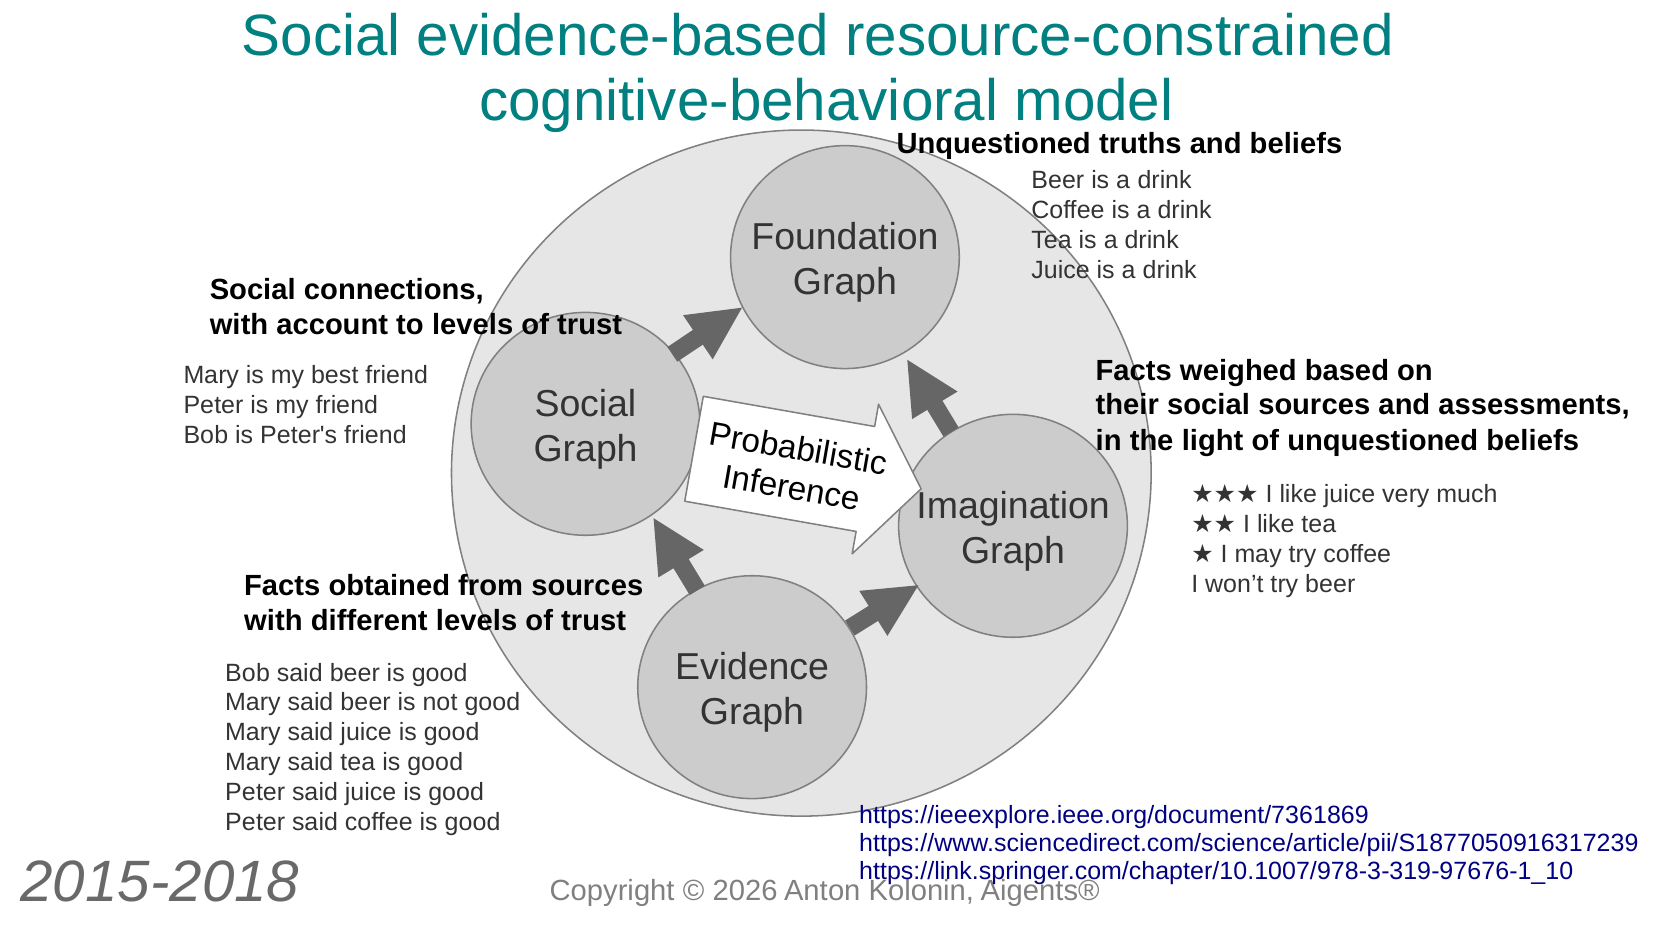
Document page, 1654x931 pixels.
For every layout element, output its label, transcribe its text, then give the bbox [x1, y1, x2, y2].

text_box Bob said beer is good Mary said beer is not good Mary said juice is good Mary said tea is good Peter said juice is good Peter said coffee is good [210, 648, 656, 865]
text_box Probabilistic Inference [684, 396, 922, 554]
text_box Evidence Graph [645, 575, 867, 799]
text_box [656, 454, 1152, 817]
text_box ★★★ I like juice very much ★★ I like tea ★ I may try coffee I won’t try beer [1176, 470, 1547, 675]
text_box https://ieeexplore.ieee.org/document/7361869 https://www.sciencedirect.com/science/article/pii/S1877050916317239 https://link.springer.com/chapter/10.1007/978-3-319-97676-1_10 [844, 793, 1654, 893]
text_box Facts weighed based on their social sources and assessments, in the light of unquestioned beliefs [1080, 343, 1598, 454]
text_box [525, 134, 834, 345]
text_box Beer is a drink Coffee is a drink Tea is a drink Juice is a drink [1016, 173, 1265, 293]
text_box Unquestioned truths and beliefs [834, 134, 1414, 173]
text_box [680, 173, 1126, 470]
text_box Imagination Graph [898, 414, 1128, 638]
text_box Social Graph [471, 322, 700, 536]
text_box Social evidence-based resource-constrained cognitive-behavioral model [0, 2, 1654, 134]
text_box Foundation Graph [730, 146, 960, 369]
text_box Facts obtained from sources with different levels of trust [229, 558, 650, 641]
text_box [453, 336, 915, 635]
text_box Social connections, with account to levels of trust [195, 262, 633, 336]
text_box Mary is my best friend Peter is my friend Bob is Peter's friend [168, 320, 464, 513]
text_box [496, 641, 647, 648]
text_box 2015-2018 [5, 841, 315, 922]
